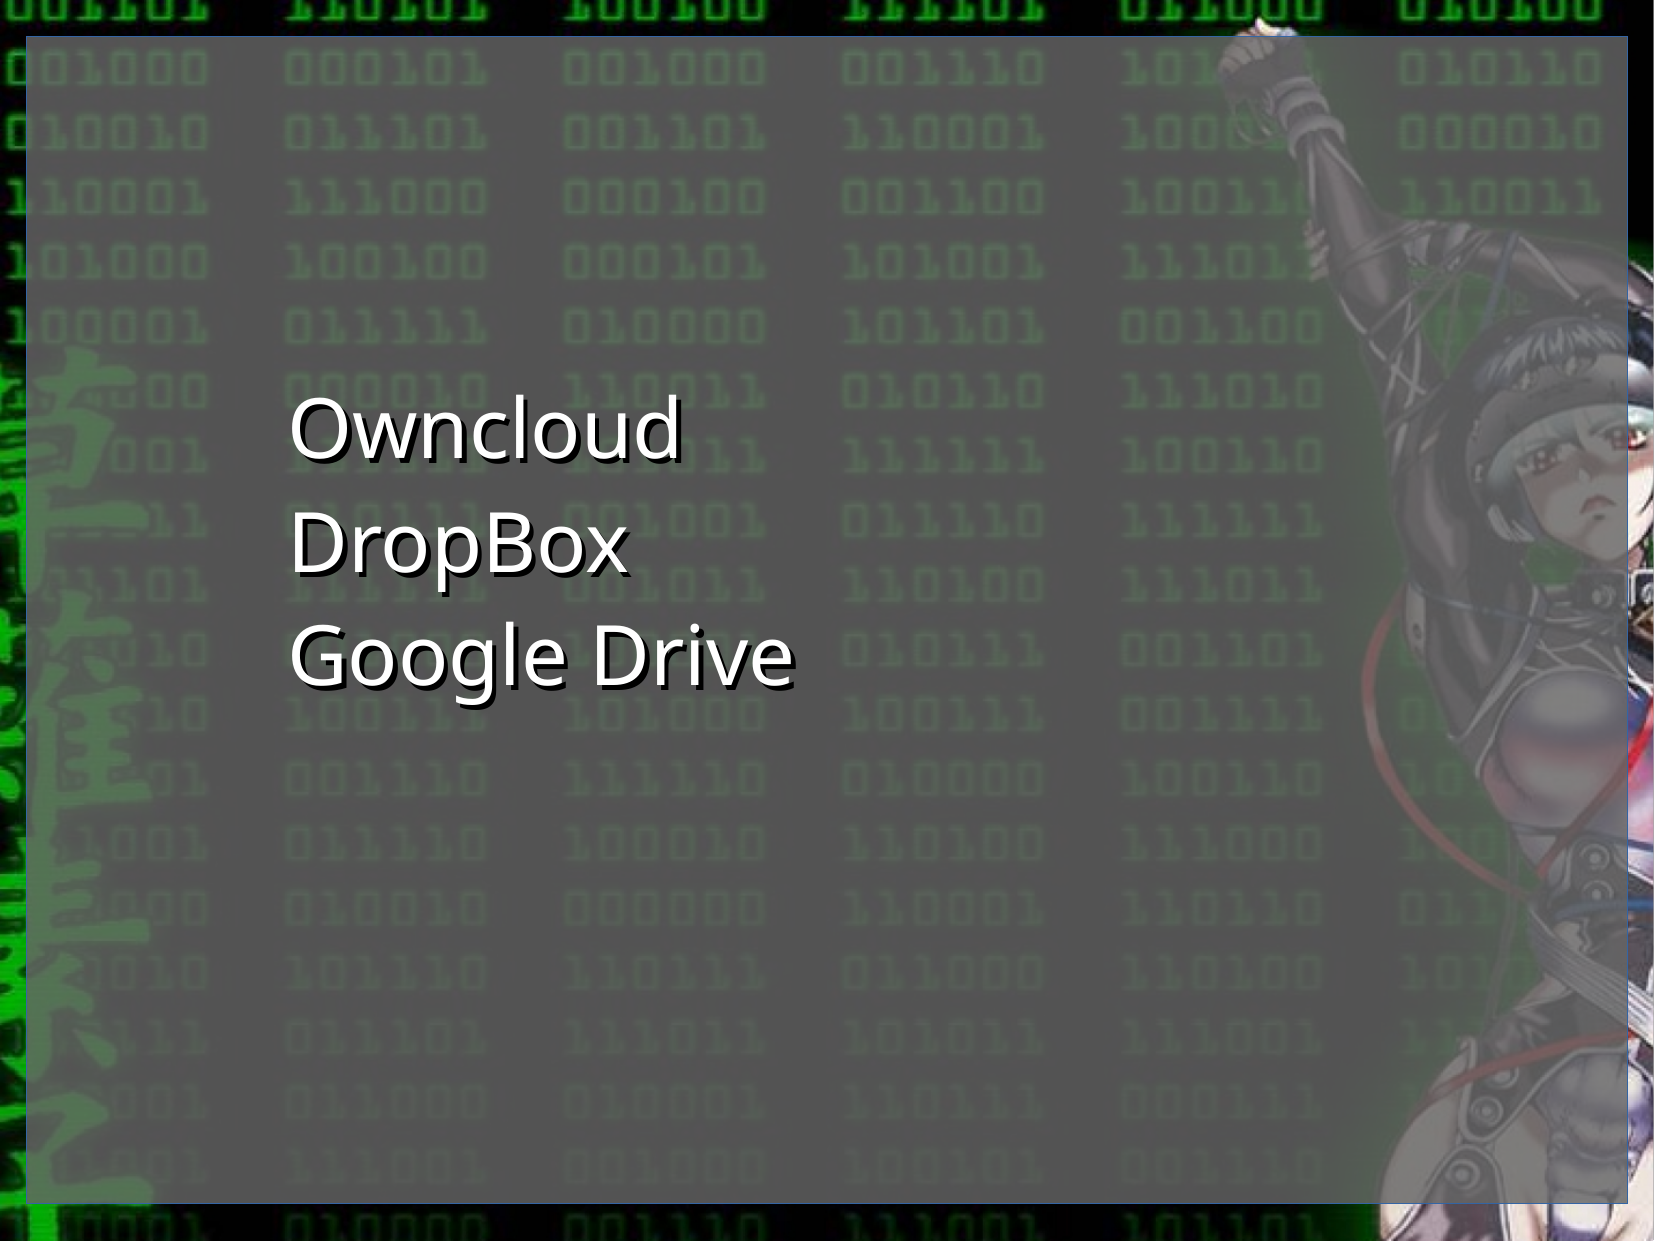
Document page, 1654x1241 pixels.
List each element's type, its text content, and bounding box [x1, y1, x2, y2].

text_box [26, 36, 1628, 1204]
picture [0, 0, 1654, 1241]
text_box Owncloud DropBox Google Drive [272, 362, 1381, 878]
